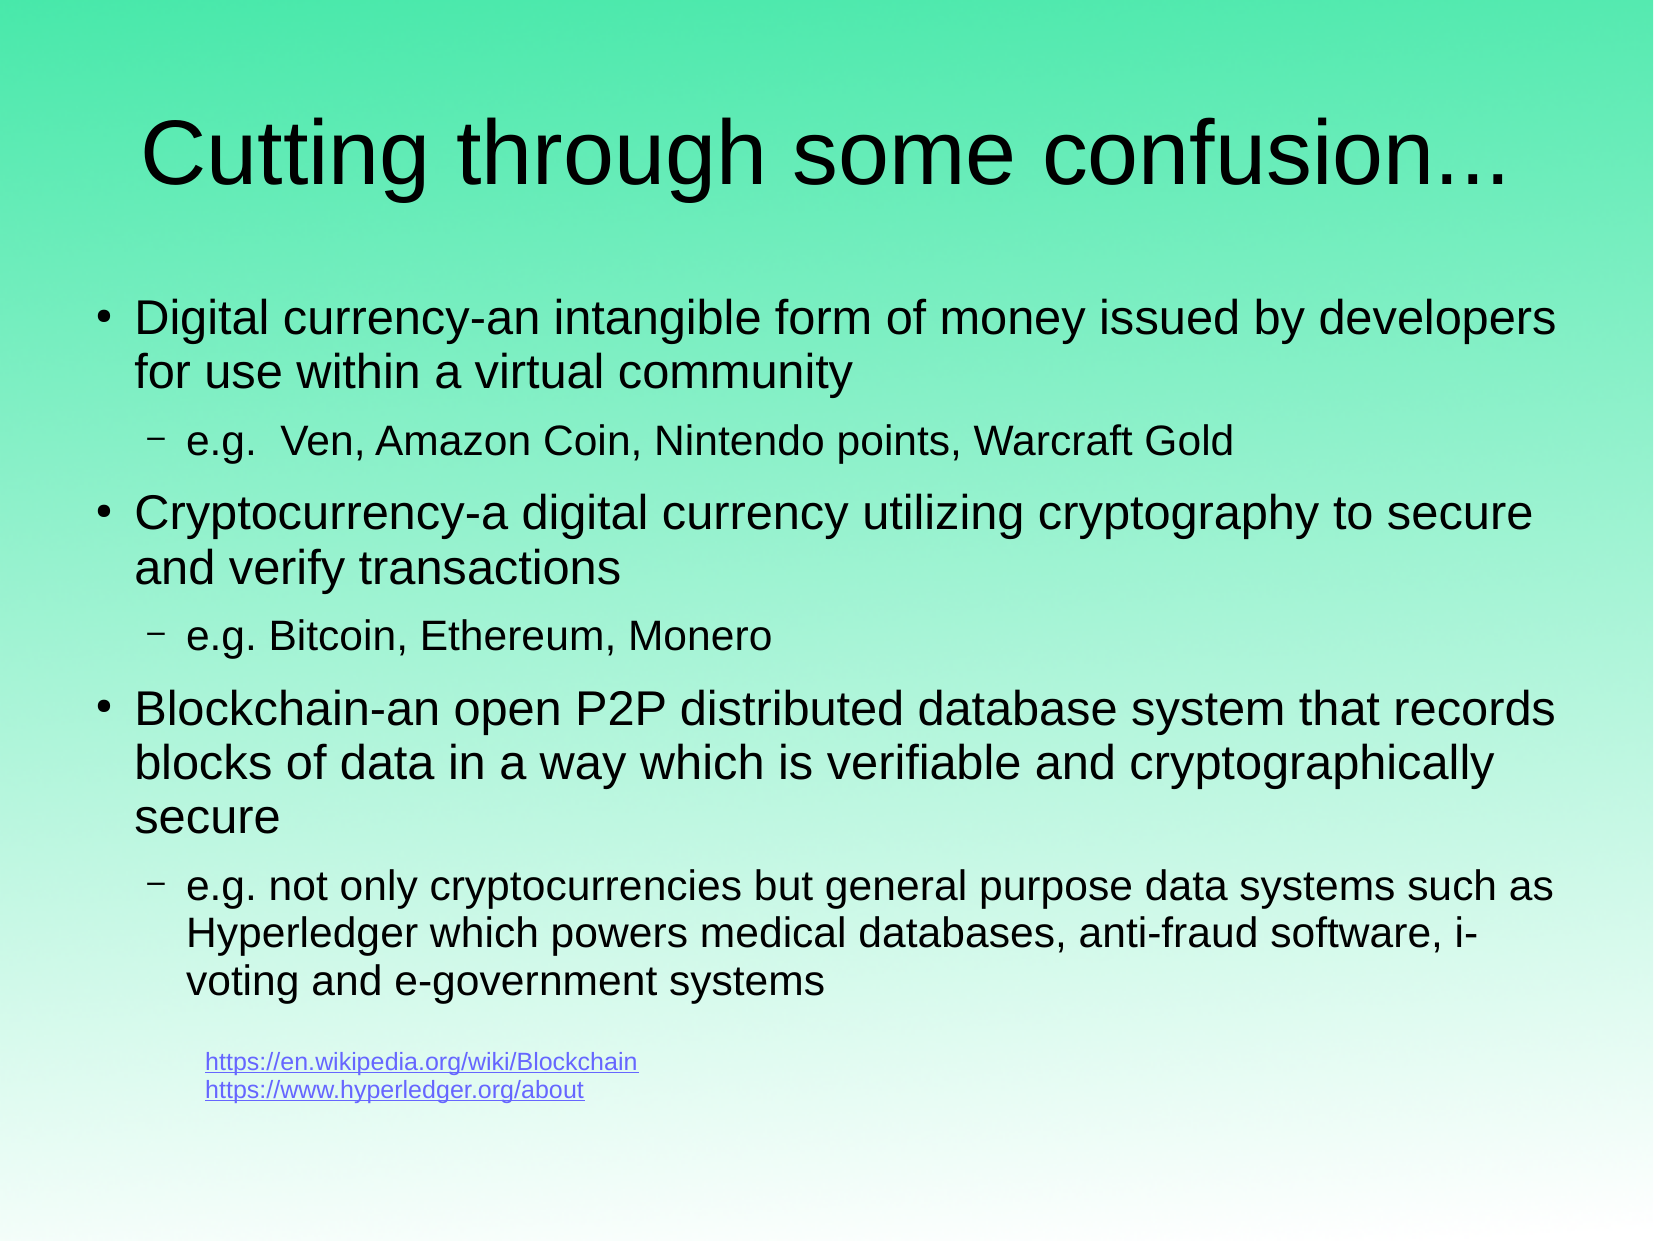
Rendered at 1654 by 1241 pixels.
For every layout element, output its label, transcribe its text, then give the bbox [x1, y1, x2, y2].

picture [0, 0, 1654, 1241]
text_box https://en.wikipedia.org/wiki/Blockchain https://www.hyperledger.org/about [190, 1040, 1226, 1168]
list Digital currency-an intangible form of money issued by developers for use within a virtual community e.g. Ven, Amazon Coin, Nintendo points, Warcraft Gold Cryptocurrency-a digital currency utilizing cryptography to secure and verify transactions e.g. Bitcoin, Ethereum, Monero Blockchain-an open P2P distributed database system that records blocks of data in a way which is verifiable and cryptographically secure e.g. not only cryptocurrencies but general purpose data systems such as Hyperledger which powers medical databases, anti-fraud software, i-voting and e-government systems [82, 290, 1571, 1010]
title Cutting through some confusion... [82, 49, 1571, 257]
